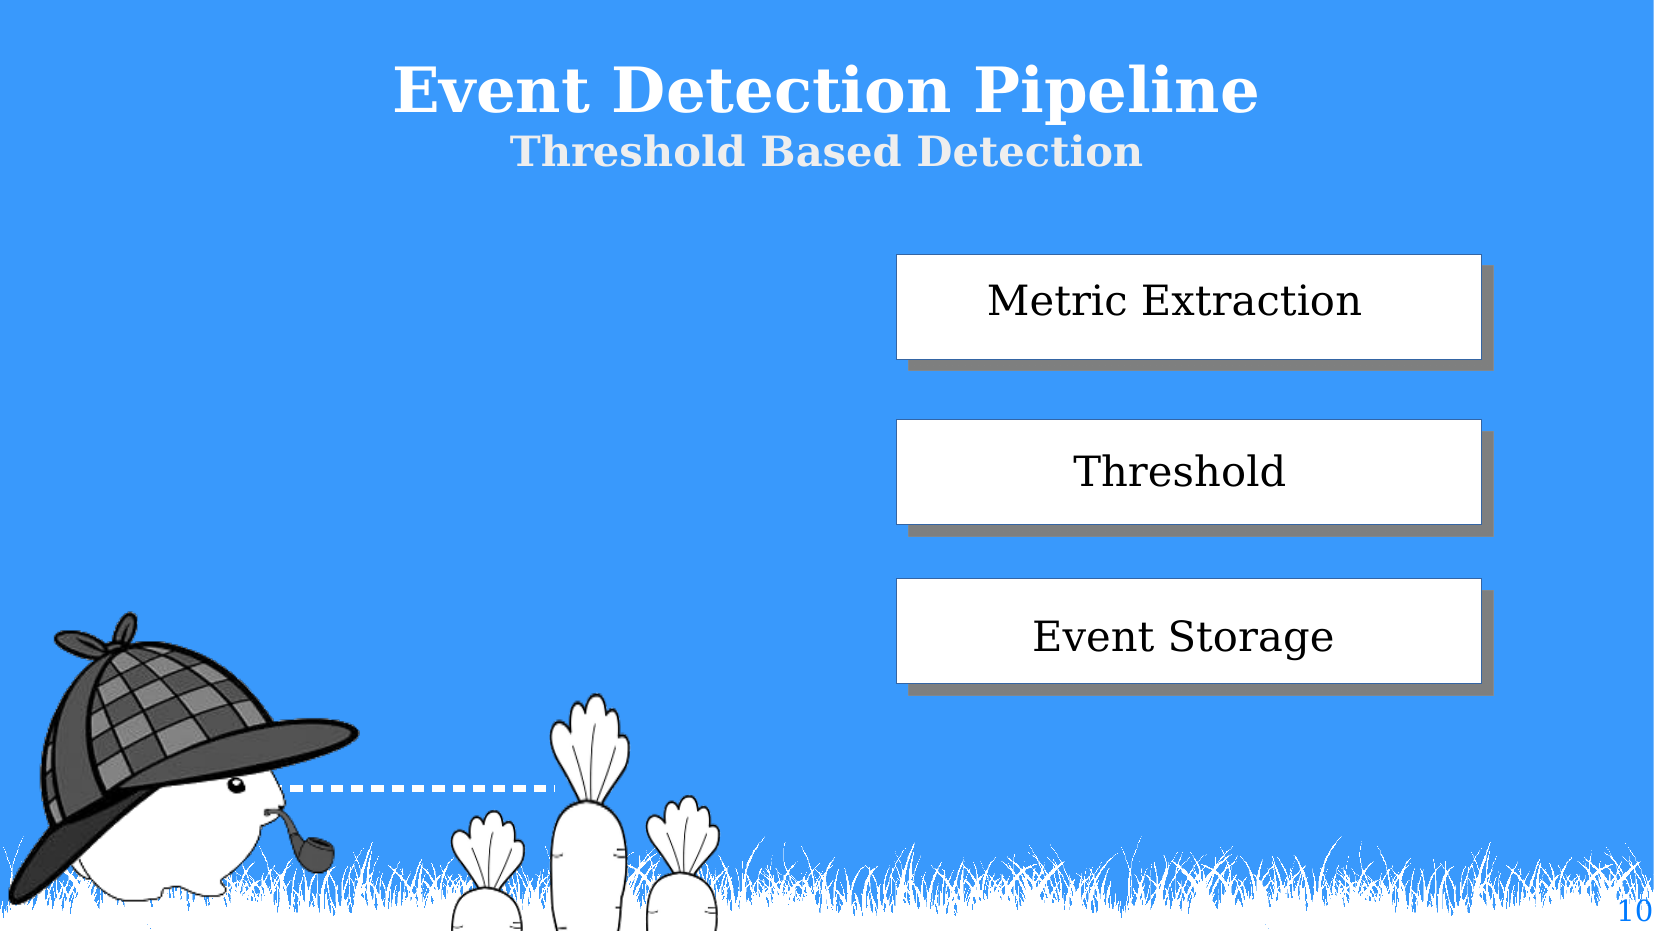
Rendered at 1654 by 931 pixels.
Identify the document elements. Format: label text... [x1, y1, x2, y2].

text_box [896, 578, 1482, 684]
title [45, 234, 1591, 486]
title [82, 37, 1571, 193]
text_box [896, 419, 1482, 525]
picture [0, 0, 1654, 931]
text_box Metric Extraction [972, 269, 1392, 333]
text_box Threshold [1058, 439, 1302, 504]
text_box Event Storage [1017, 605, 1362, 669]
